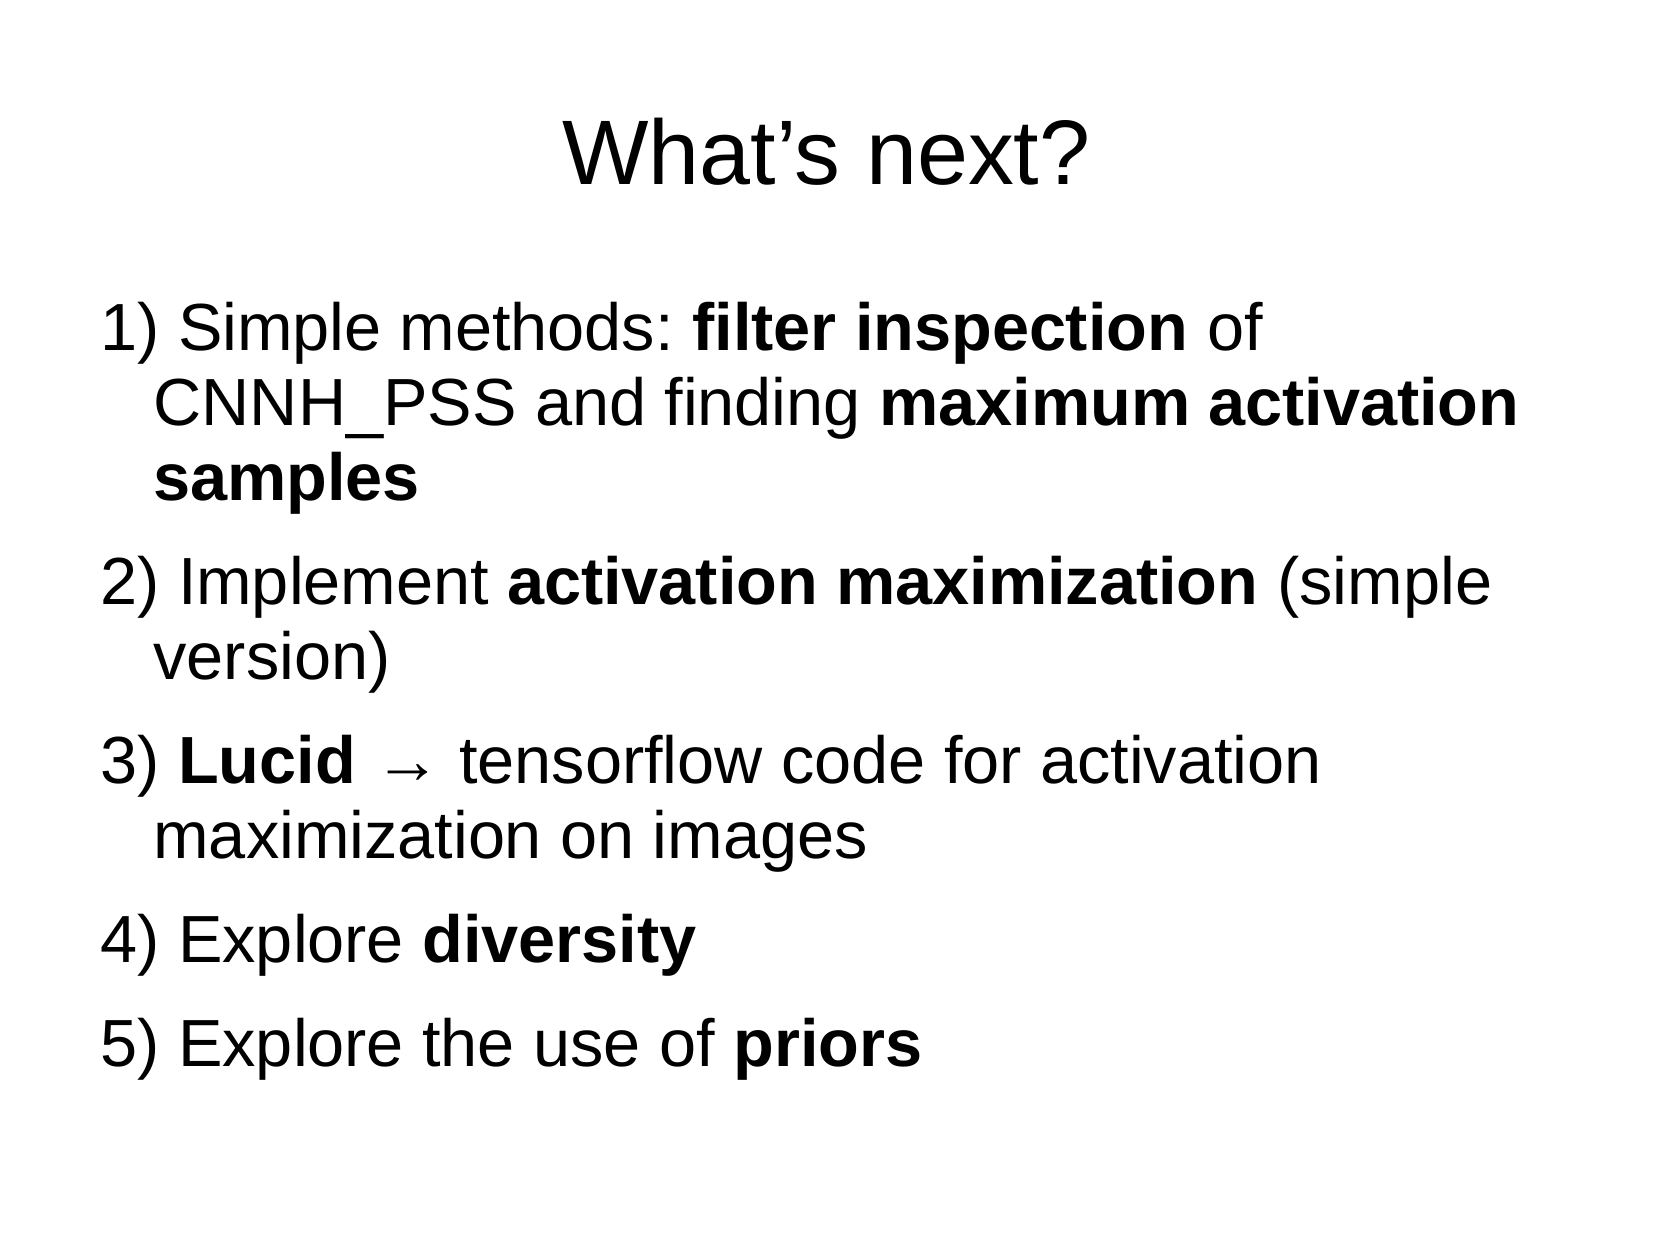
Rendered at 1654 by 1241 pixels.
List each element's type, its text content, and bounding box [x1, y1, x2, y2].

list Simple methods: filter inspection of CNNH_PSS and finding maximum activation samples Implement activation maximization (simple version) Lucid → tensorflow code for activation maximization on images Explore diversity Explore the use of priors [82, 290, 1571, 1111]
title What’s next? [82, 49, 1571, 257]
